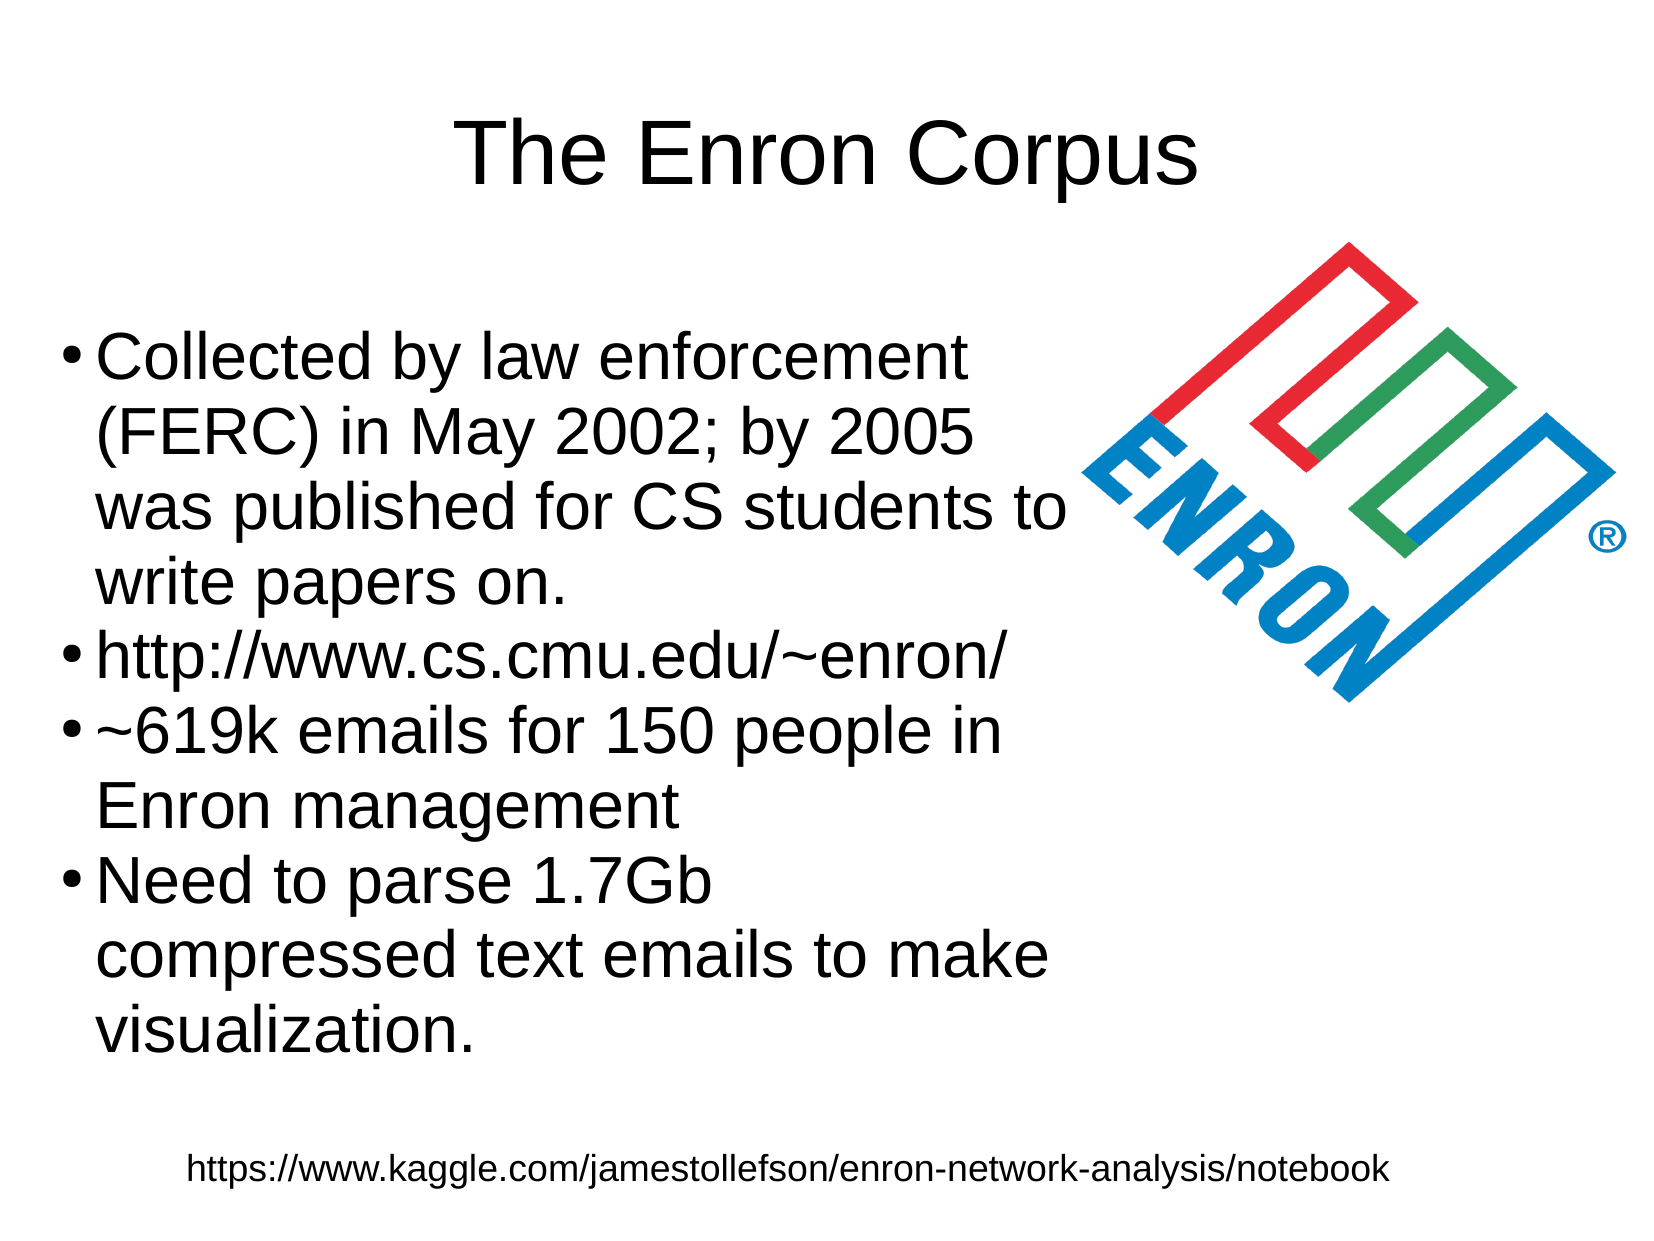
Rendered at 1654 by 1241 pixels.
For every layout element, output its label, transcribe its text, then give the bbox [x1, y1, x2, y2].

text_box Collected by law enforcement (FERC) in May 2002; by 2005 was published for CS students to write papers on. http://www.cs.cmu.edu/~enron/ ~619k emails for 150 people in Enron management Need to parse 1.7Gb compressed text emails to make visualization. [60, 246, 1080, 1216]
title The Enron Corpus [82, 49, 1571, 246]
picture [1080, 239, 1628, 706]
text_box https://www.kaggle.com/jamestollefson/enron-network-analysis/notebook [1080, 1140, 1411, 1197]
